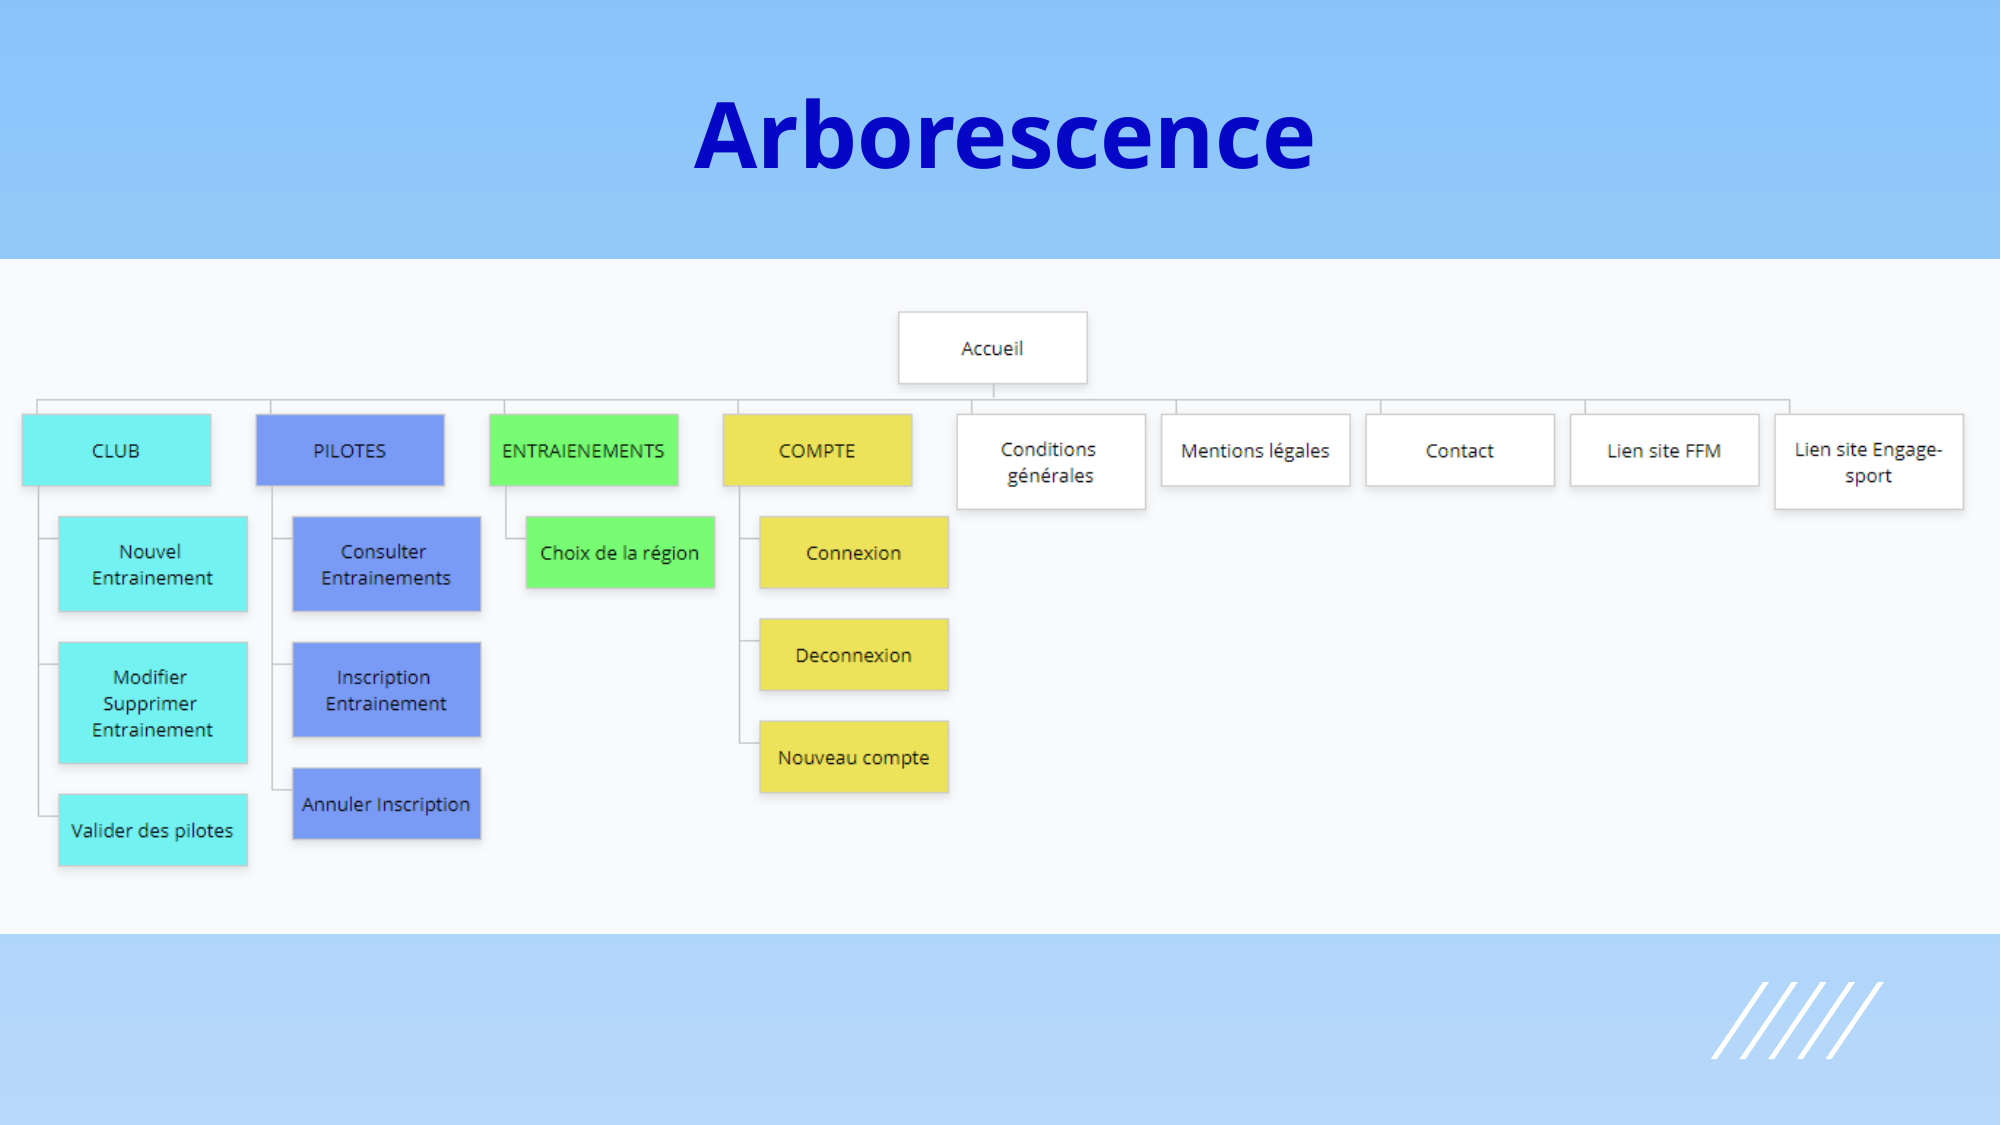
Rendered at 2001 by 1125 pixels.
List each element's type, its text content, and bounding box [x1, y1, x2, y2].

text_box [0, 0, 2000, 259]
picture [0, 259, 2000, 934]
text_box Arborescence [5, 0, 2000, 196]
text_box [0, 934, 2000, 1125]
